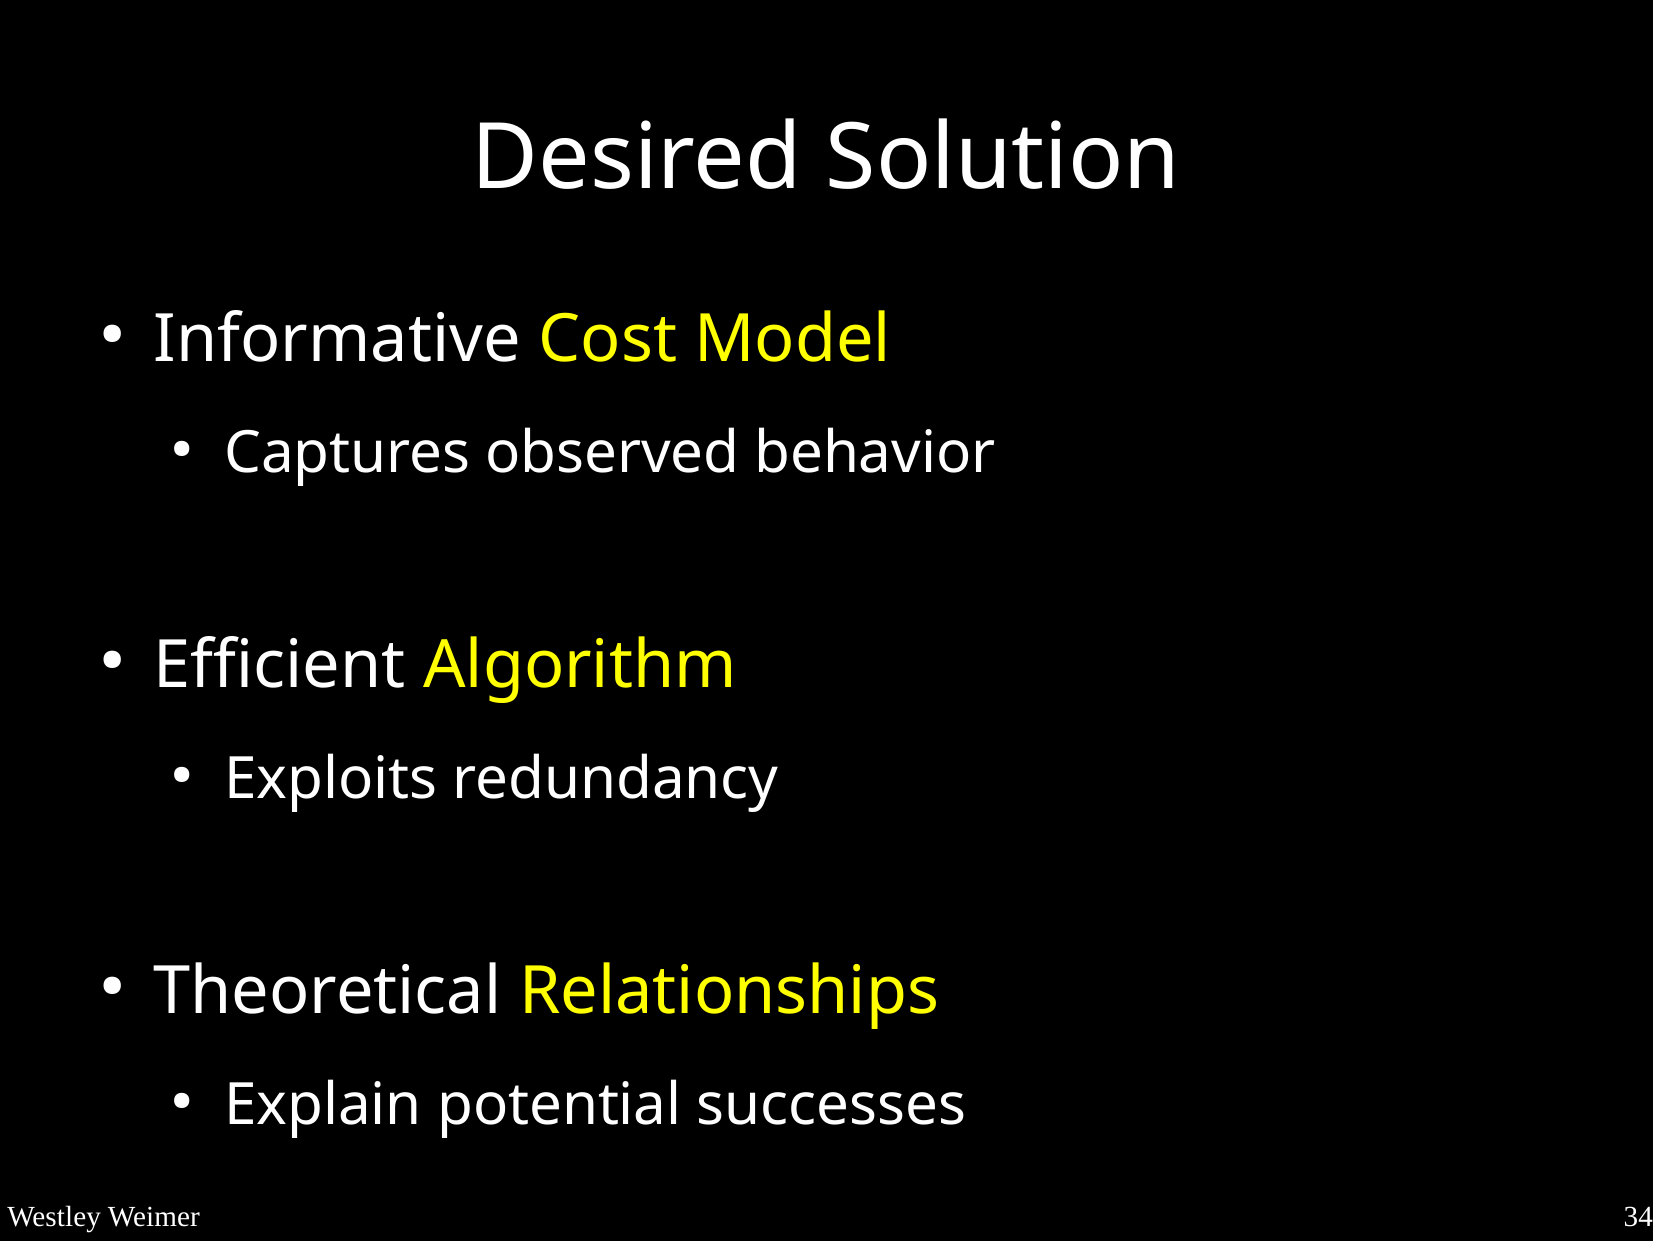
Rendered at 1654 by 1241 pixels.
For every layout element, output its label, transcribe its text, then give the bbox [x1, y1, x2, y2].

title Desired Solution [82, 49, 1571, 257]
list Informative Cost Model Captures observed behavior Efficient Algorithm Exploits redundancy Theoretical Relationships Explain potential successes [82, 290, 1571, 1109]
